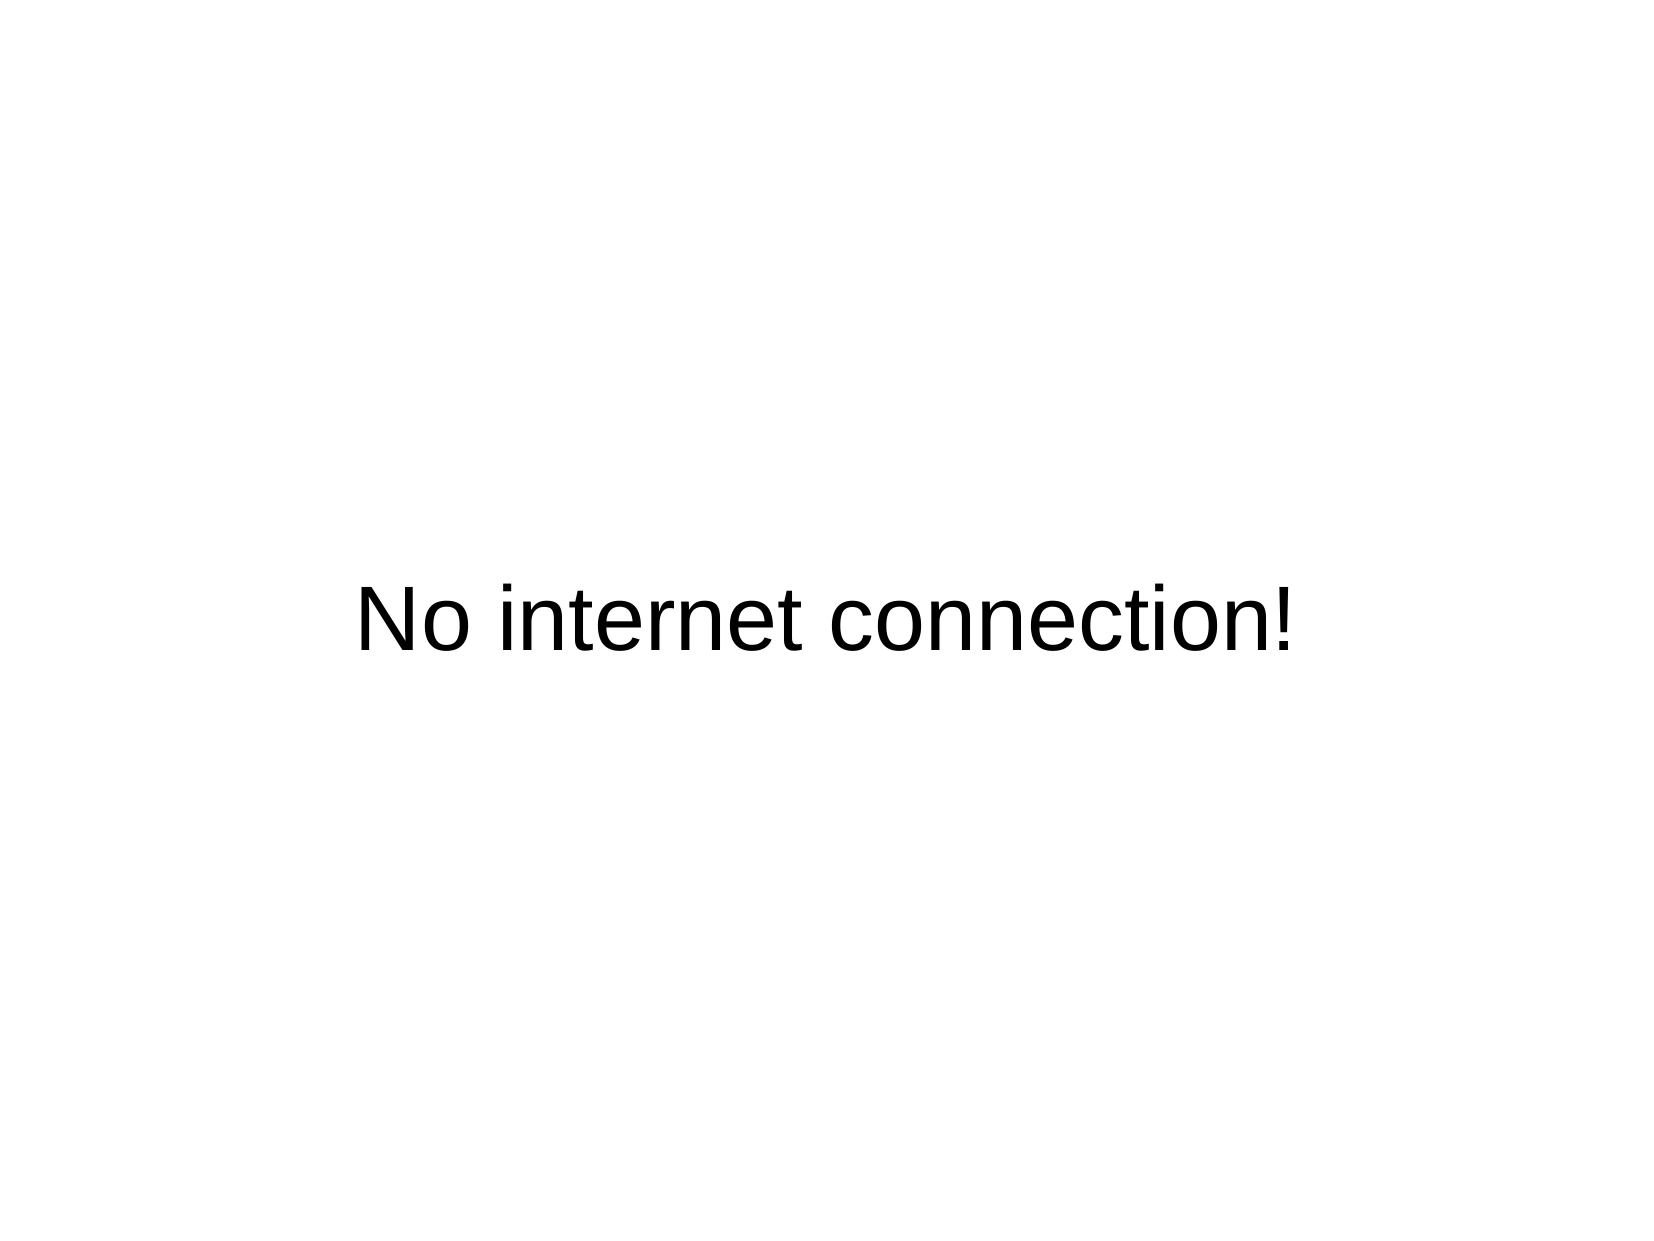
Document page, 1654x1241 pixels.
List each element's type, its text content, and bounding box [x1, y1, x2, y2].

list No internet connection! [82, 566, 1571, 674]
